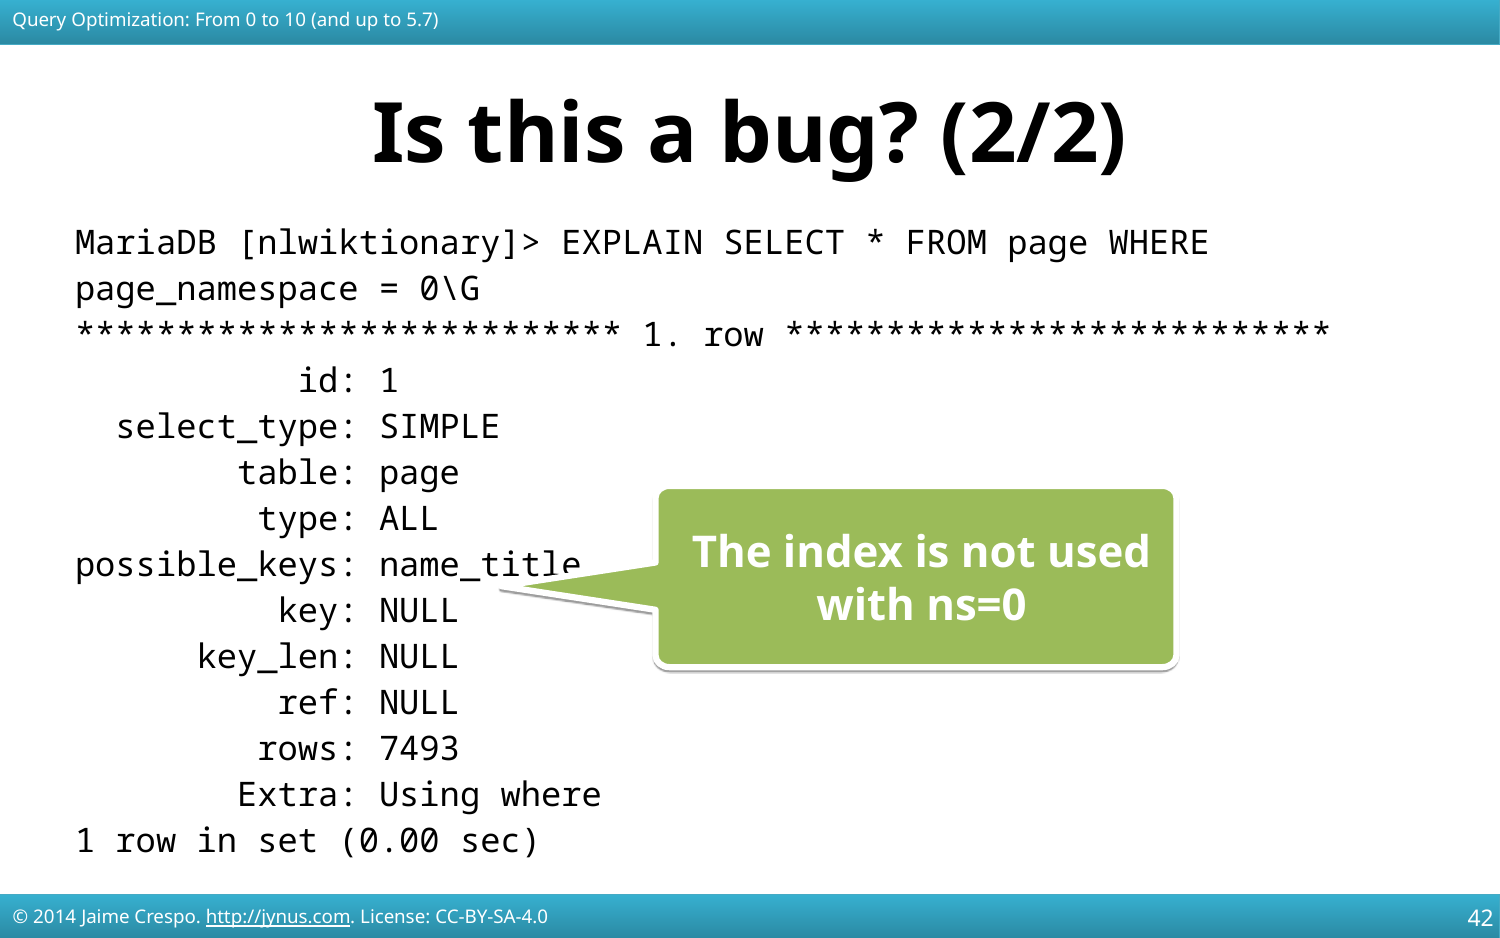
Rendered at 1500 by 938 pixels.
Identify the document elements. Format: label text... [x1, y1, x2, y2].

list MariaDB [nlwiktionary]> EXPLAIN SELECT * FROM page WHERE page_namespace = 0\G *************************** 1. row *************************** id: 1 select_type: SIMPLE table: page type: ALL possible_keys: name_title key: NULL key_len: NULL ref: NULL rows: 7493 Extra: Using where 1 row in set (0.00 sec) [75, 218, 1425, 876]
text_box The index is not used with ns=0 [501, 485, 1177, 668]
title Is this a bug? (2/2) [75, 41, 1425, 218]
